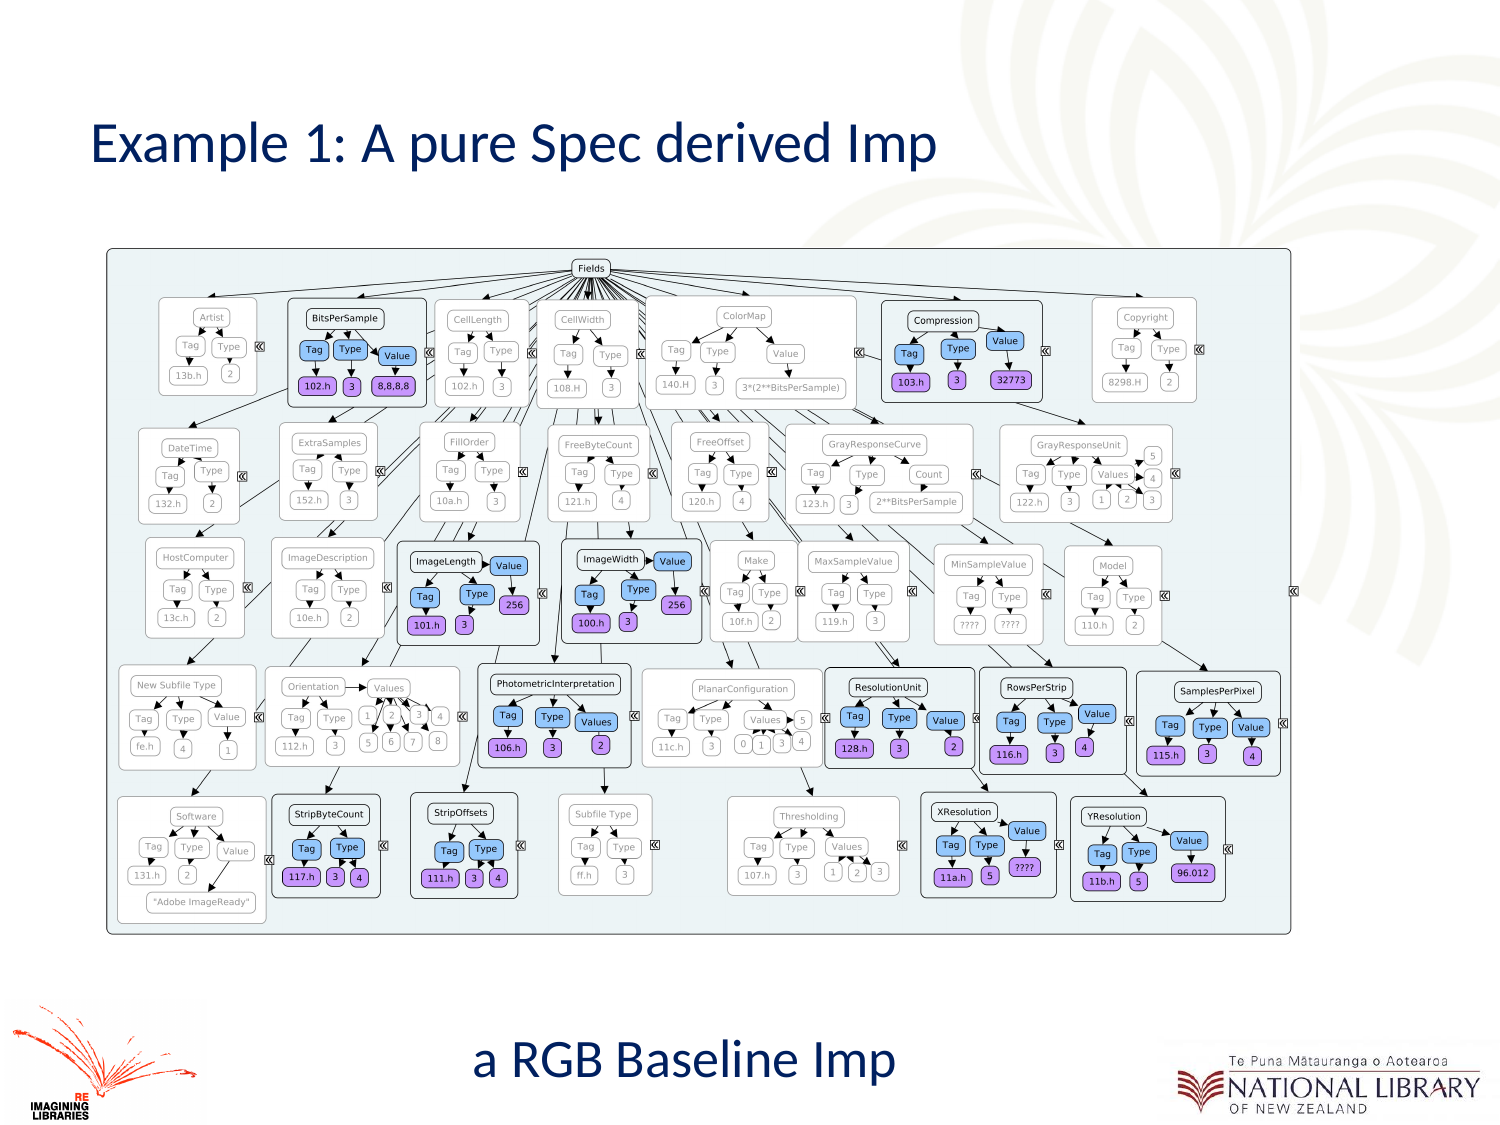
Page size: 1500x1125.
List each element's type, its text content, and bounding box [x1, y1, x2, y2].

list a RGB Baseline Imp [401, 1015, 1067, 1121]
picture [0, 0, 1500, 1125]
title Example 1: A pure Spec derived Imp [75, 45, 1425, 233]
